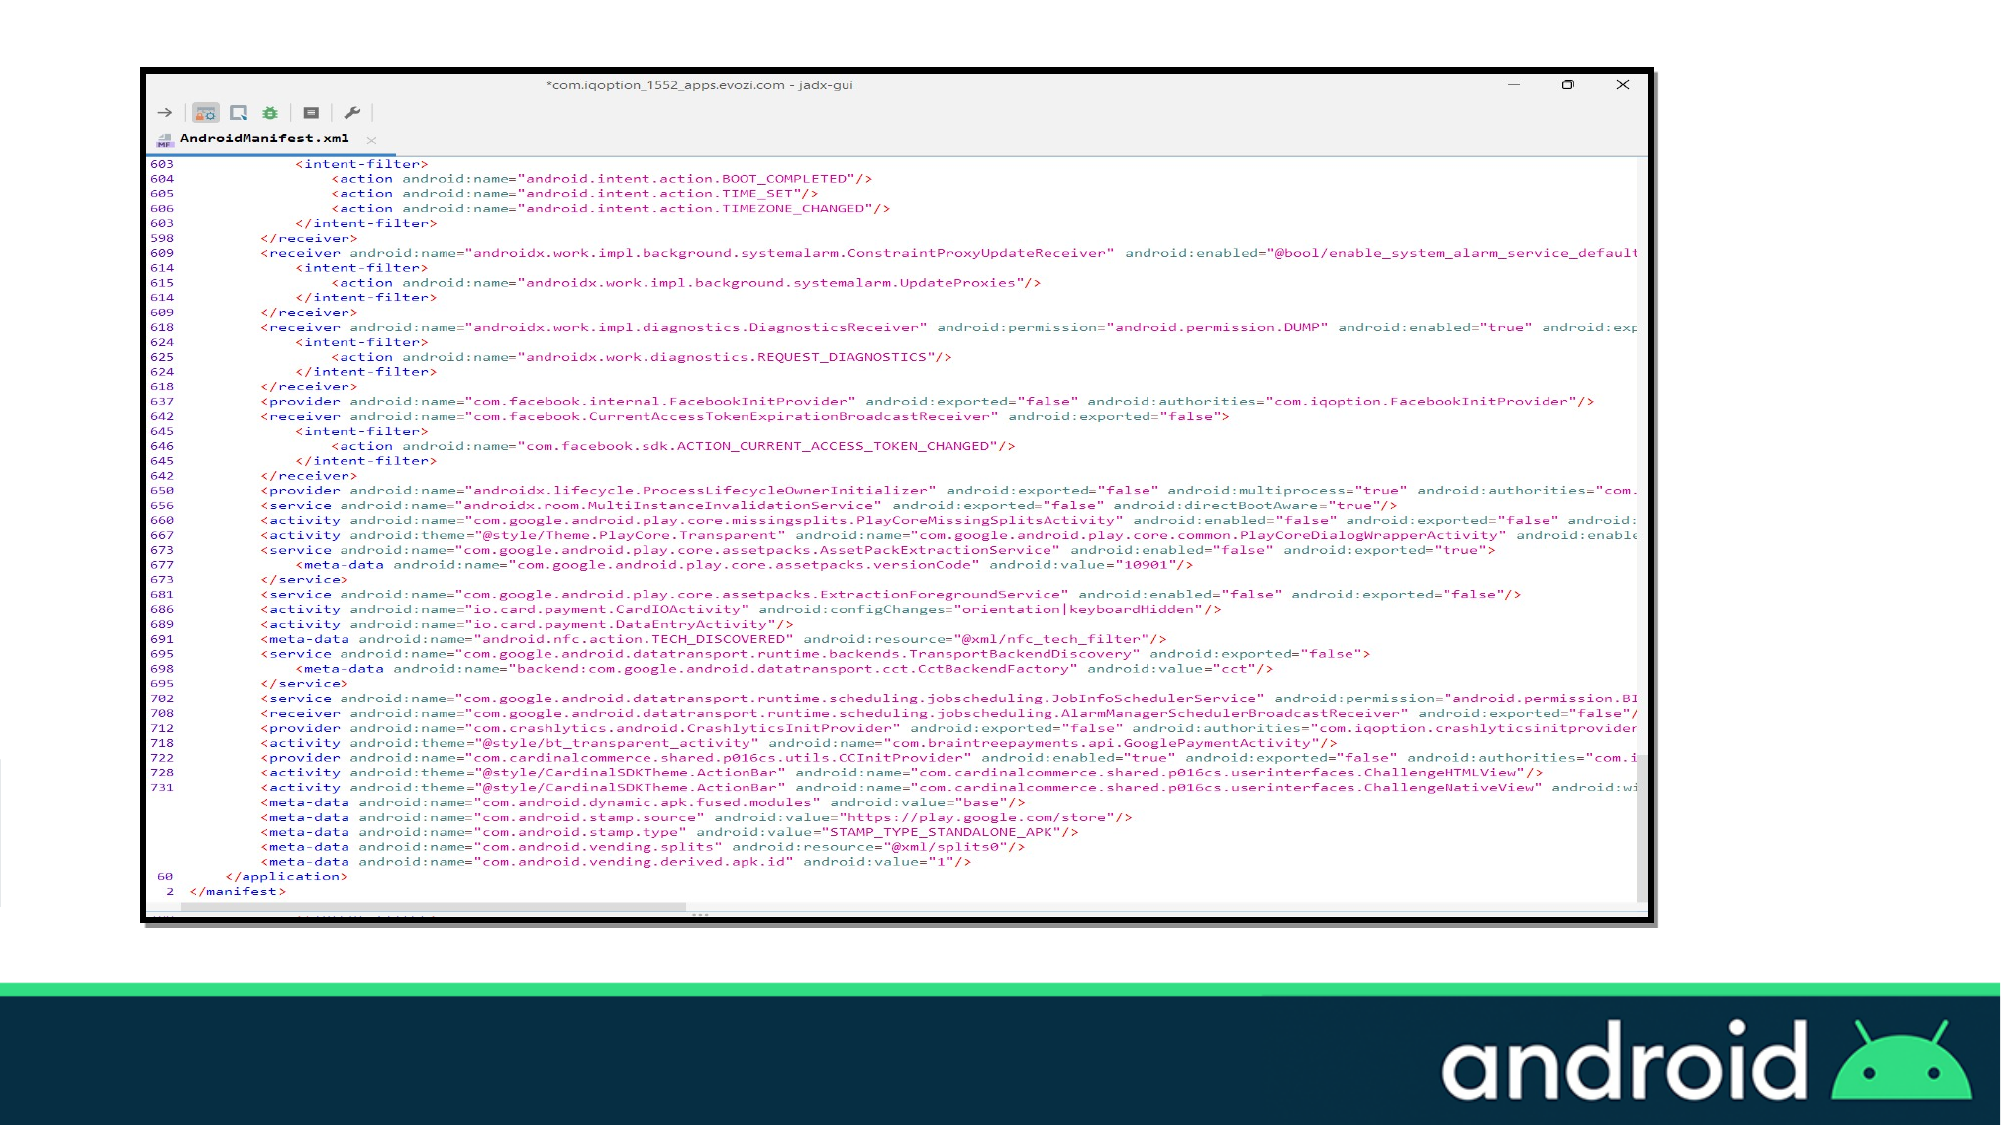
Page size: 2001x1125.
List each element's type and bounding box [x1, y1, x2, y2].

picture [146, 73, 1649, 917]
